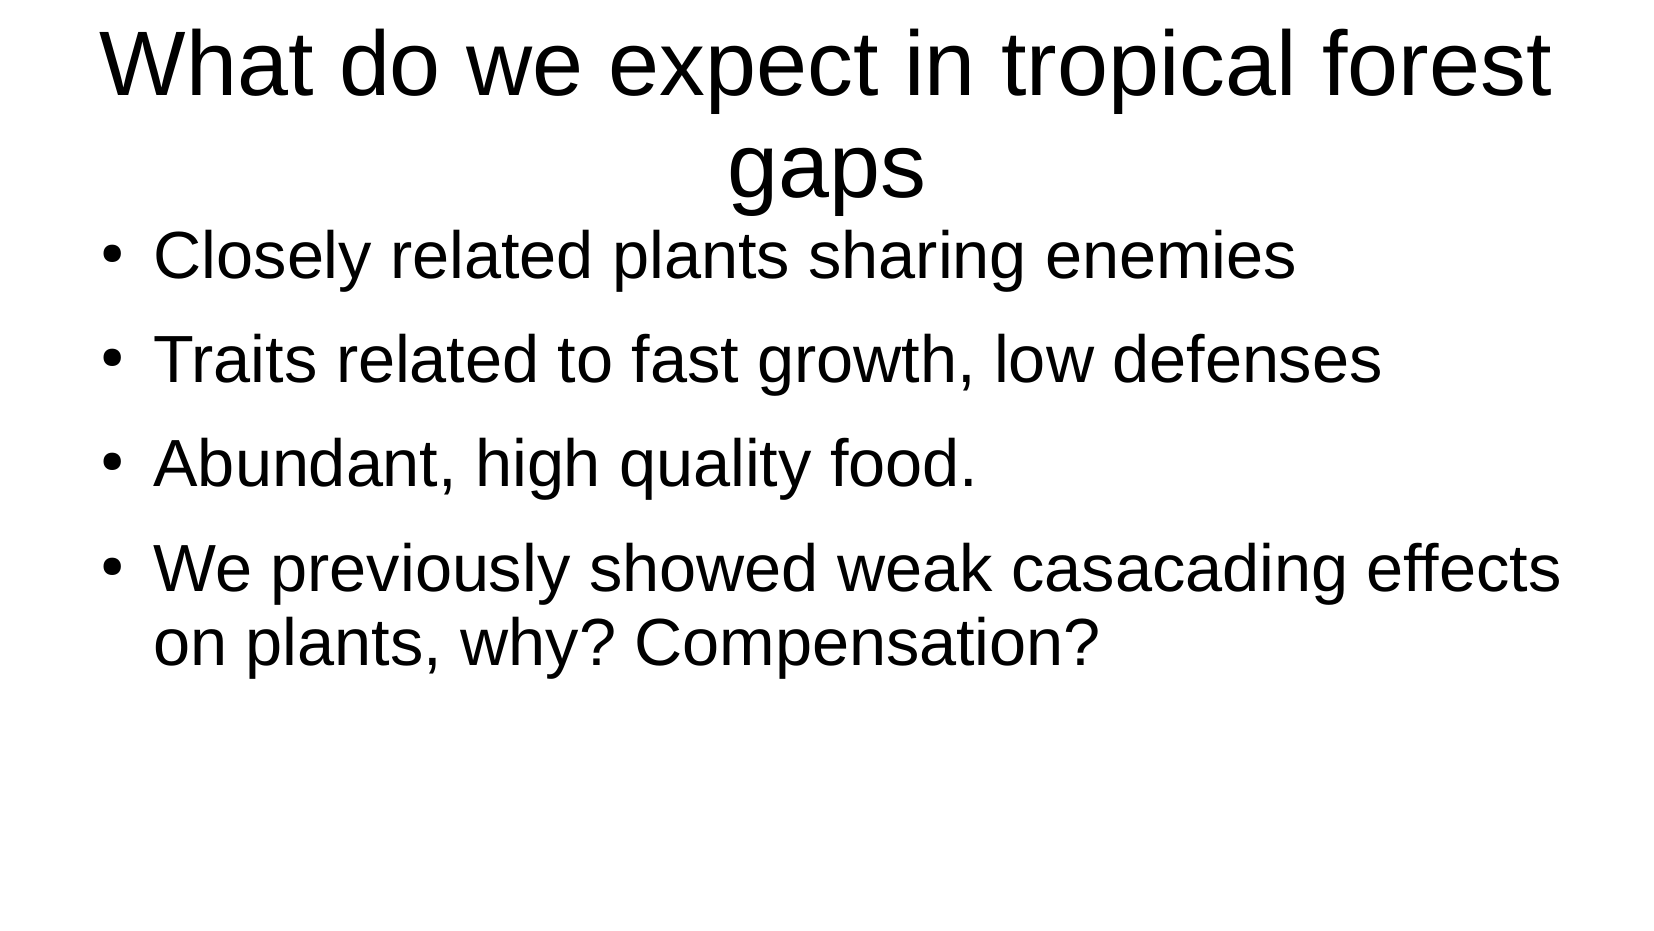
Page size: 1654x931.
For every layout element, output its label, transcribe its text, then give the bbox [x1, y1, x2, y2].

list Closely related plants sharing enemies Traits related to fast growth, low defenses Abundant, high quality food. We previously showed weak casacading effects on plants, why? Compensation? [82, 217, 1571, 758]
title What do we expect in tropical forest gaps [82, 12, 1571, 217]
